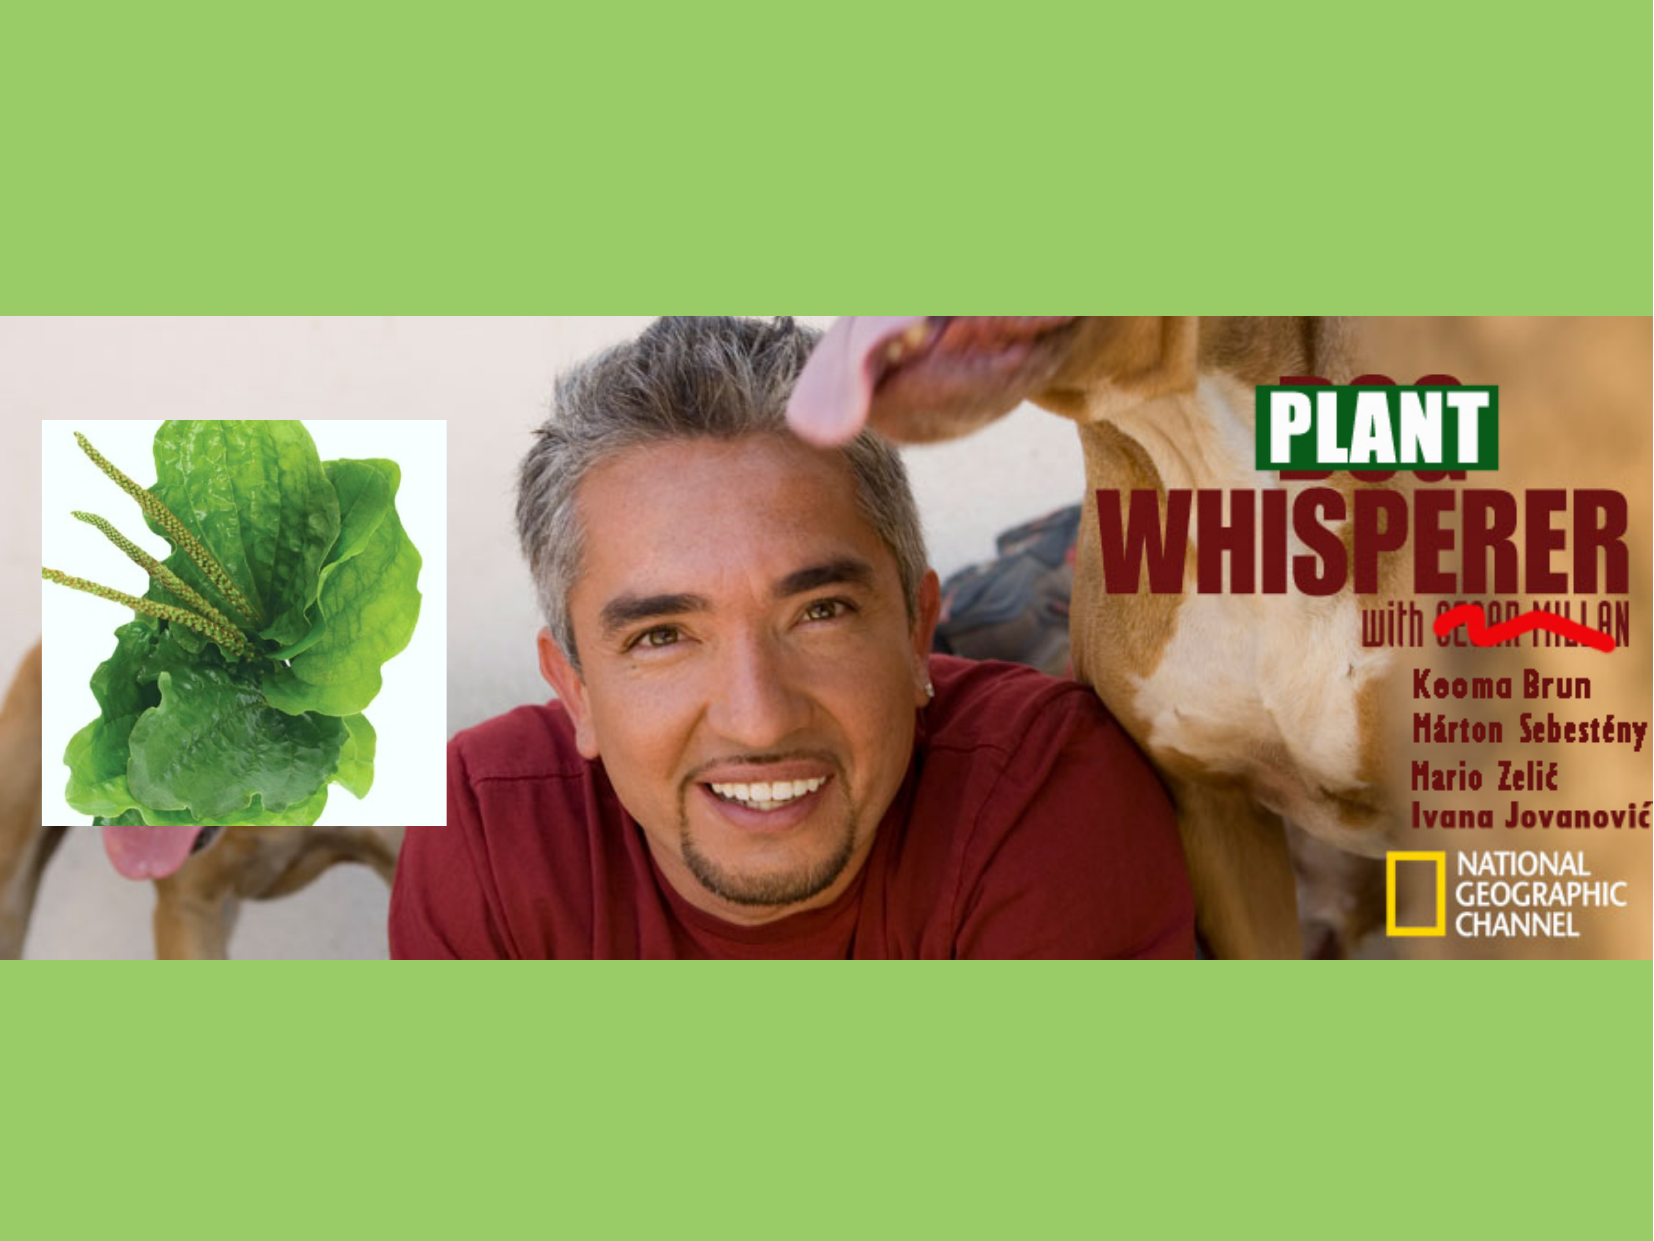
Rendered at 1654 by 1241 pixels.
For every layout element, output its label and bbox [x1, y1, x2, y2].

picture [0, 316, 1653, 961]
